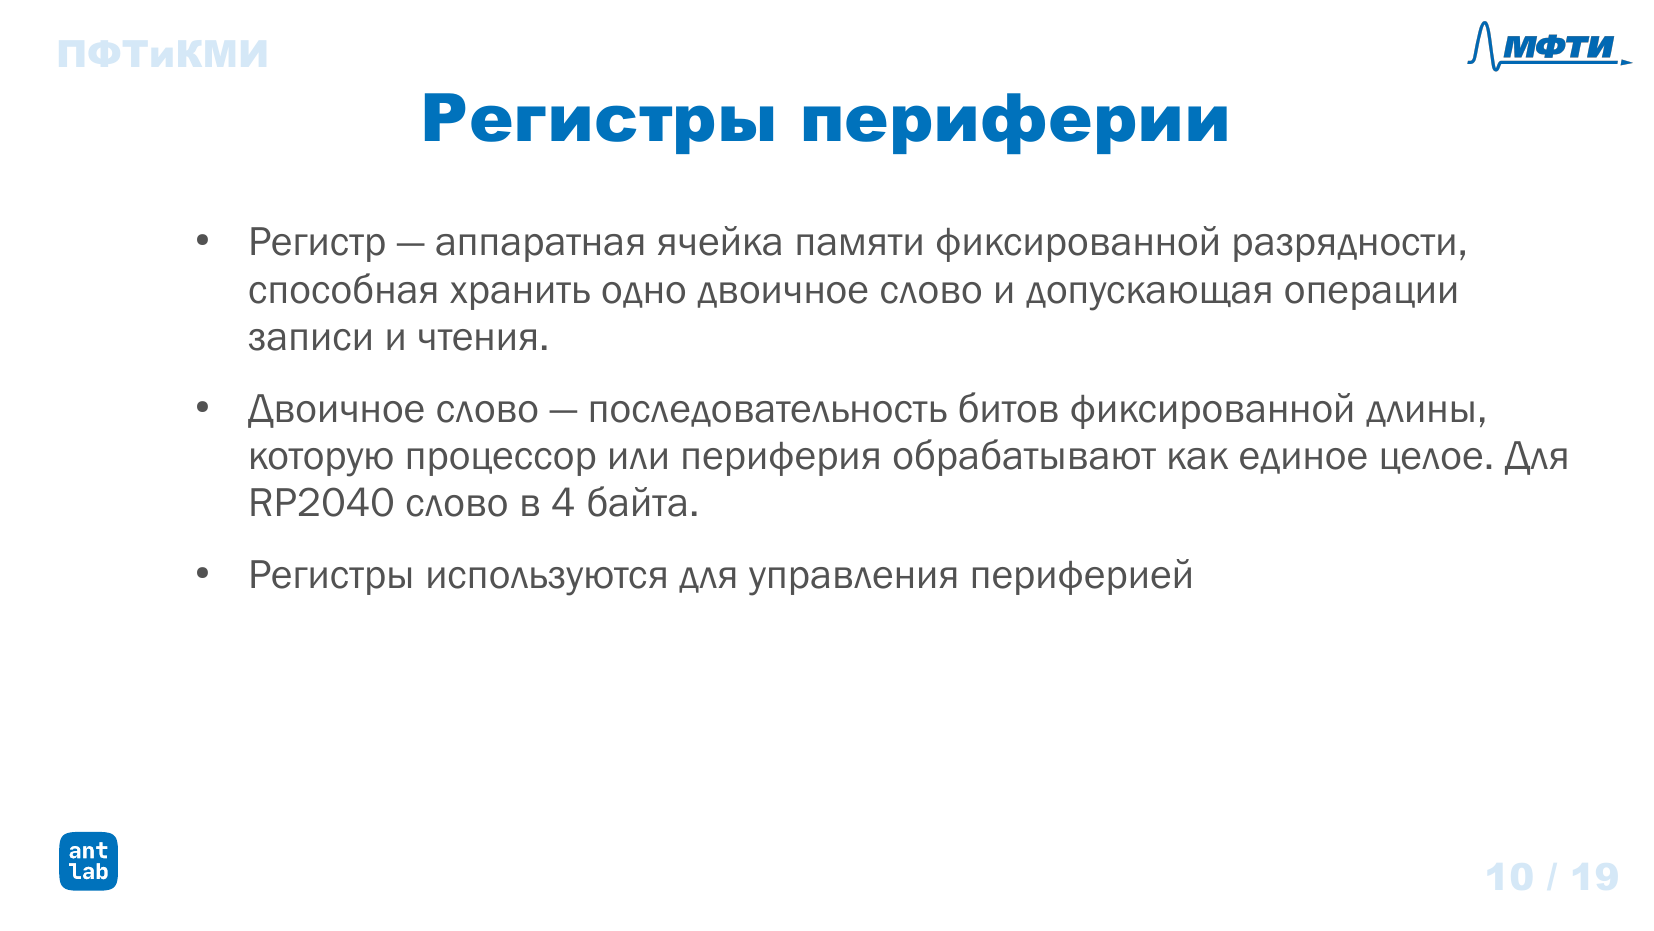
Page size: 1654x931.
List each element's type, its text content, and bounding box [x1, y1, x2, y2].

picture [1446, 0, 1654, 93]
list Регистр — аппаратная ячейка памяти фиксированной разрядности, способная хранить одно двоичное слово и допускающая операции записи и чтения. Двоичное слово — последовательность битов фиксированной длины, которую процессор или периферия обрабатывают как единое целое. Для RP2040 слово в 4 байта. Регистры используются для управления периферией [177, 217, 1571, 758]
title Регистры периферии [82, 20, 1571, 209]
